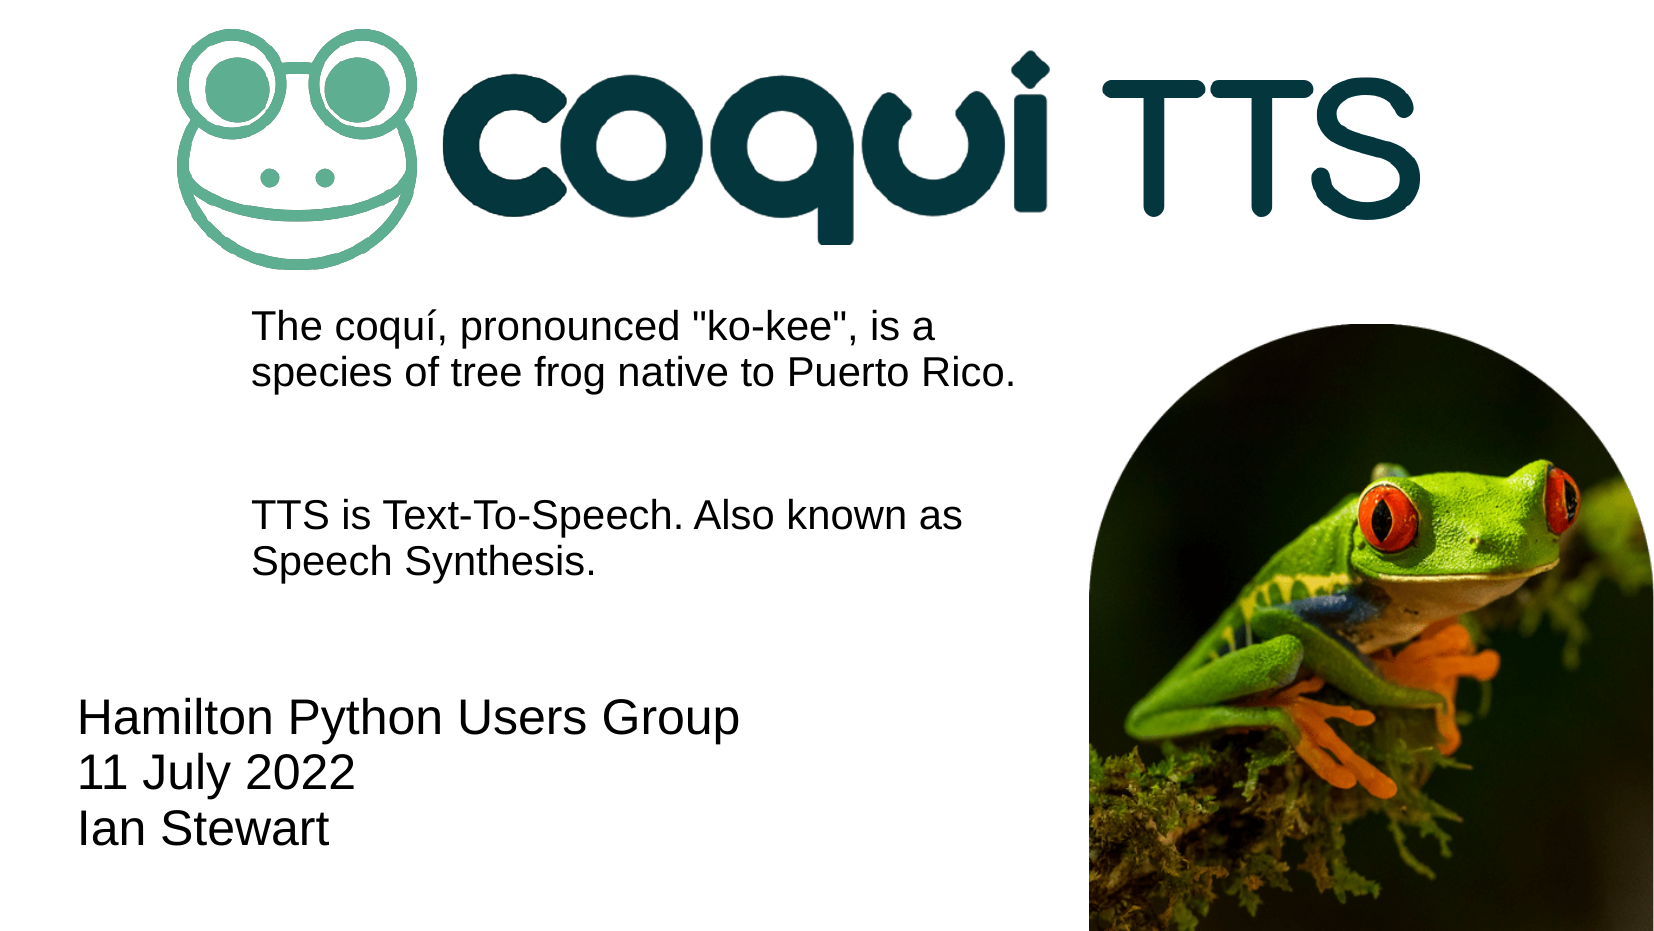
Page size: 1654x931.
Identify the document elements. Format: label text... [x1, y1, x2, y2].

text_box The coquí, pronounced "ko-kee", is a species of tree frog native to Puerto Rico. TTS is Text-To-Speech. Also known as Speech Synthesis. [236, 295, 1063, 593]
subtitle Hamilton Python Users Group 11 July 2022 Ian Stewart [76, 688, 1089, 857]
picture [177, 29, 1435, 270]
picture [1089, 324, 1654, 931]
